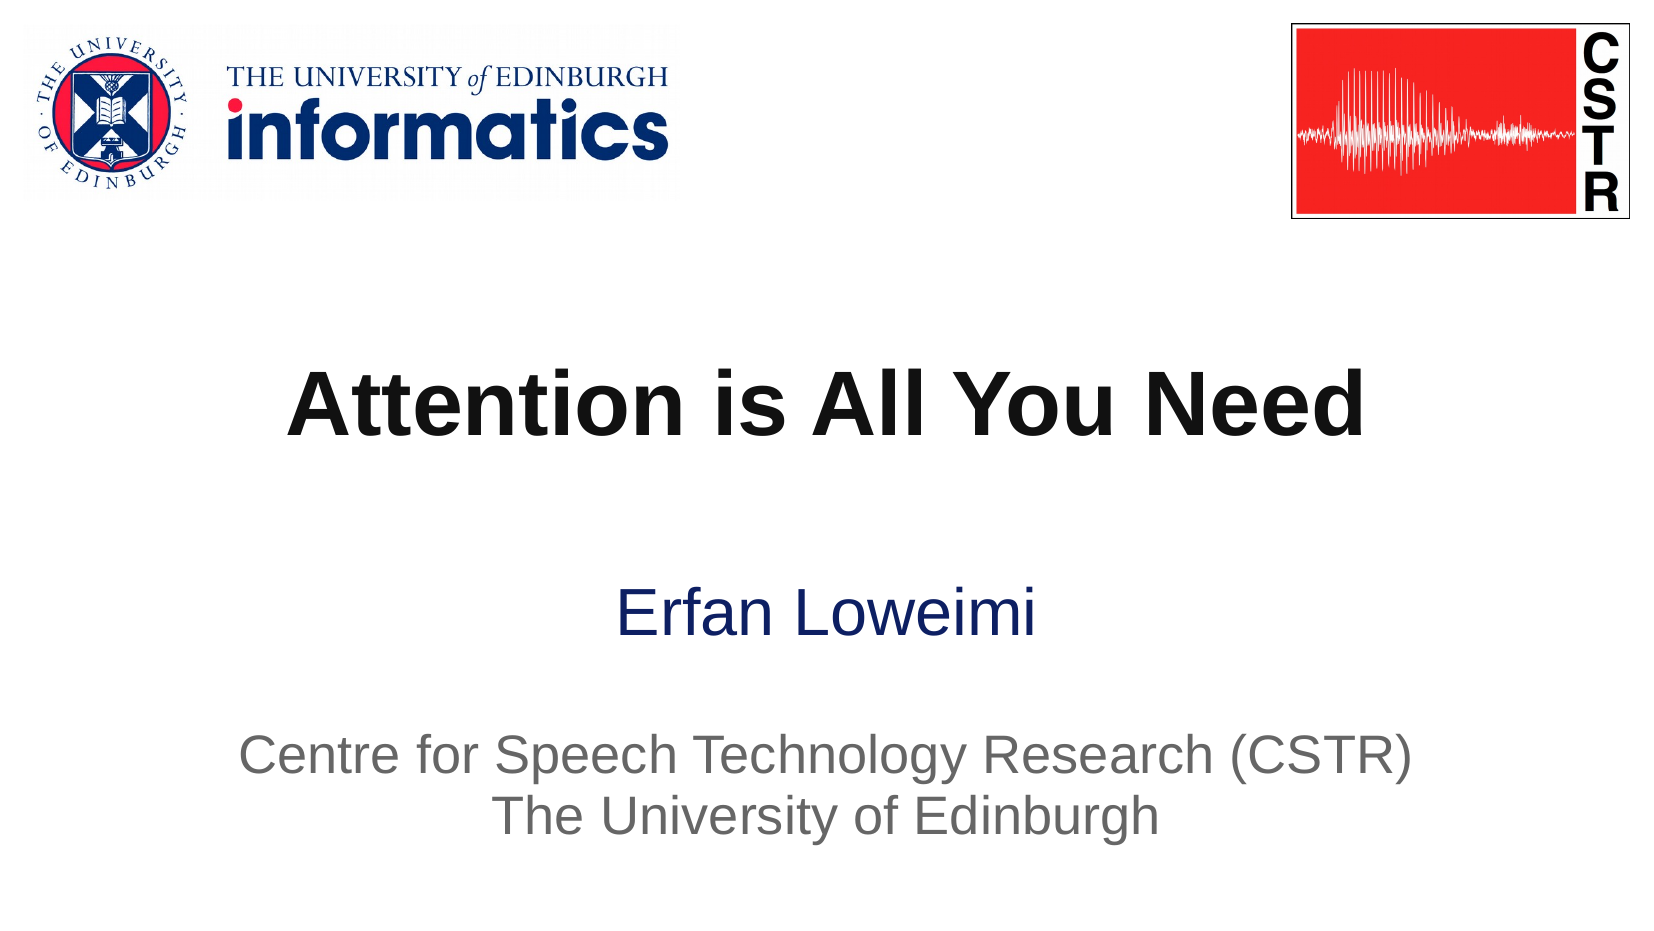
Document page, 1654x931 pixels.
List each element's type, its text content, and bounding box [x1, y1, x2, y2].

picture [1291, 23, 1630, 219]
title Erfan Loweimi Centre for Speech Technology Research (CSTR) The University of Edinburgh [82, 570, 1571, 911]
picture [23, 24, 680, 201]
title Attention is All You Need [82, 301, 1571, 507]
